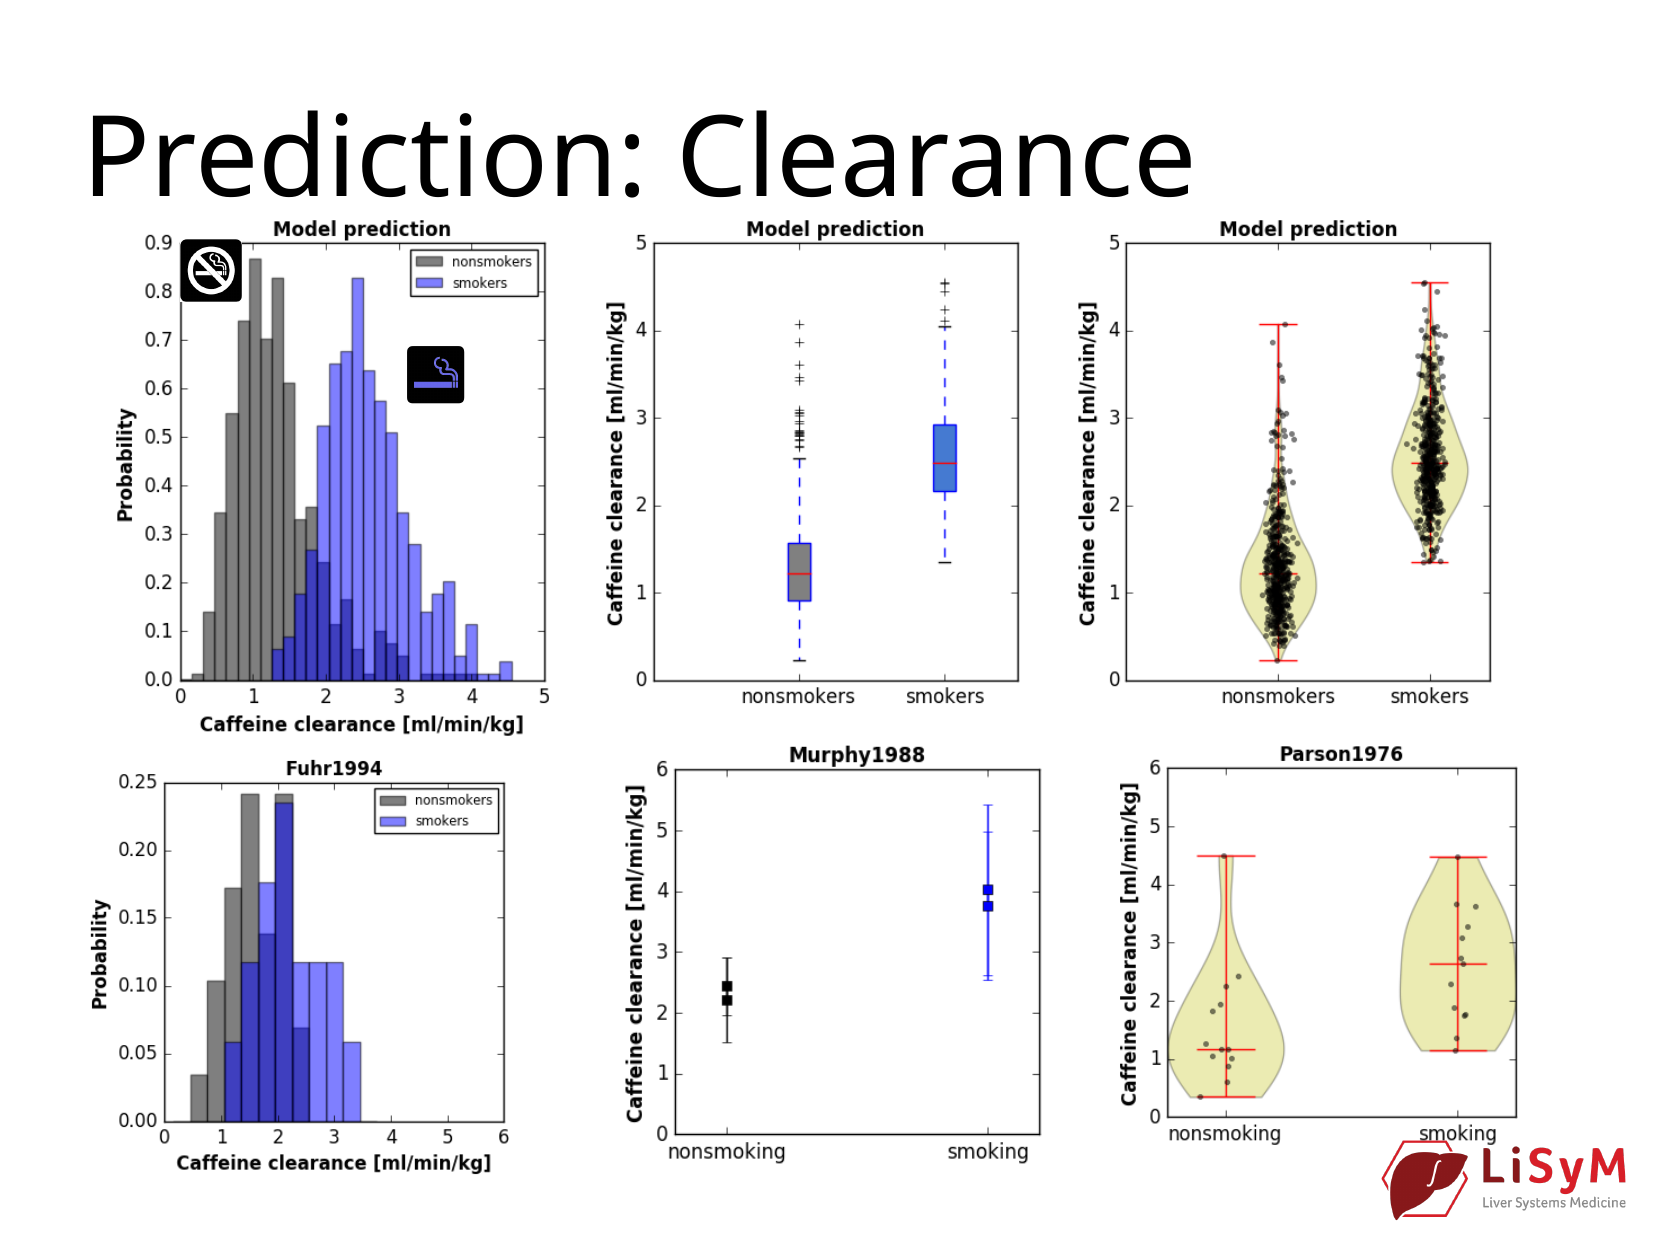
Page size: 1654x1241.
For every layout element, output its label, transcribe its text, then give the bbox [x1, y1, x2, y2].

picture [105, 209, 1627, 1222]
picture [80, 749, 520, 1186]
title Prediction: Clearance [82, 49, 1571, 257]
